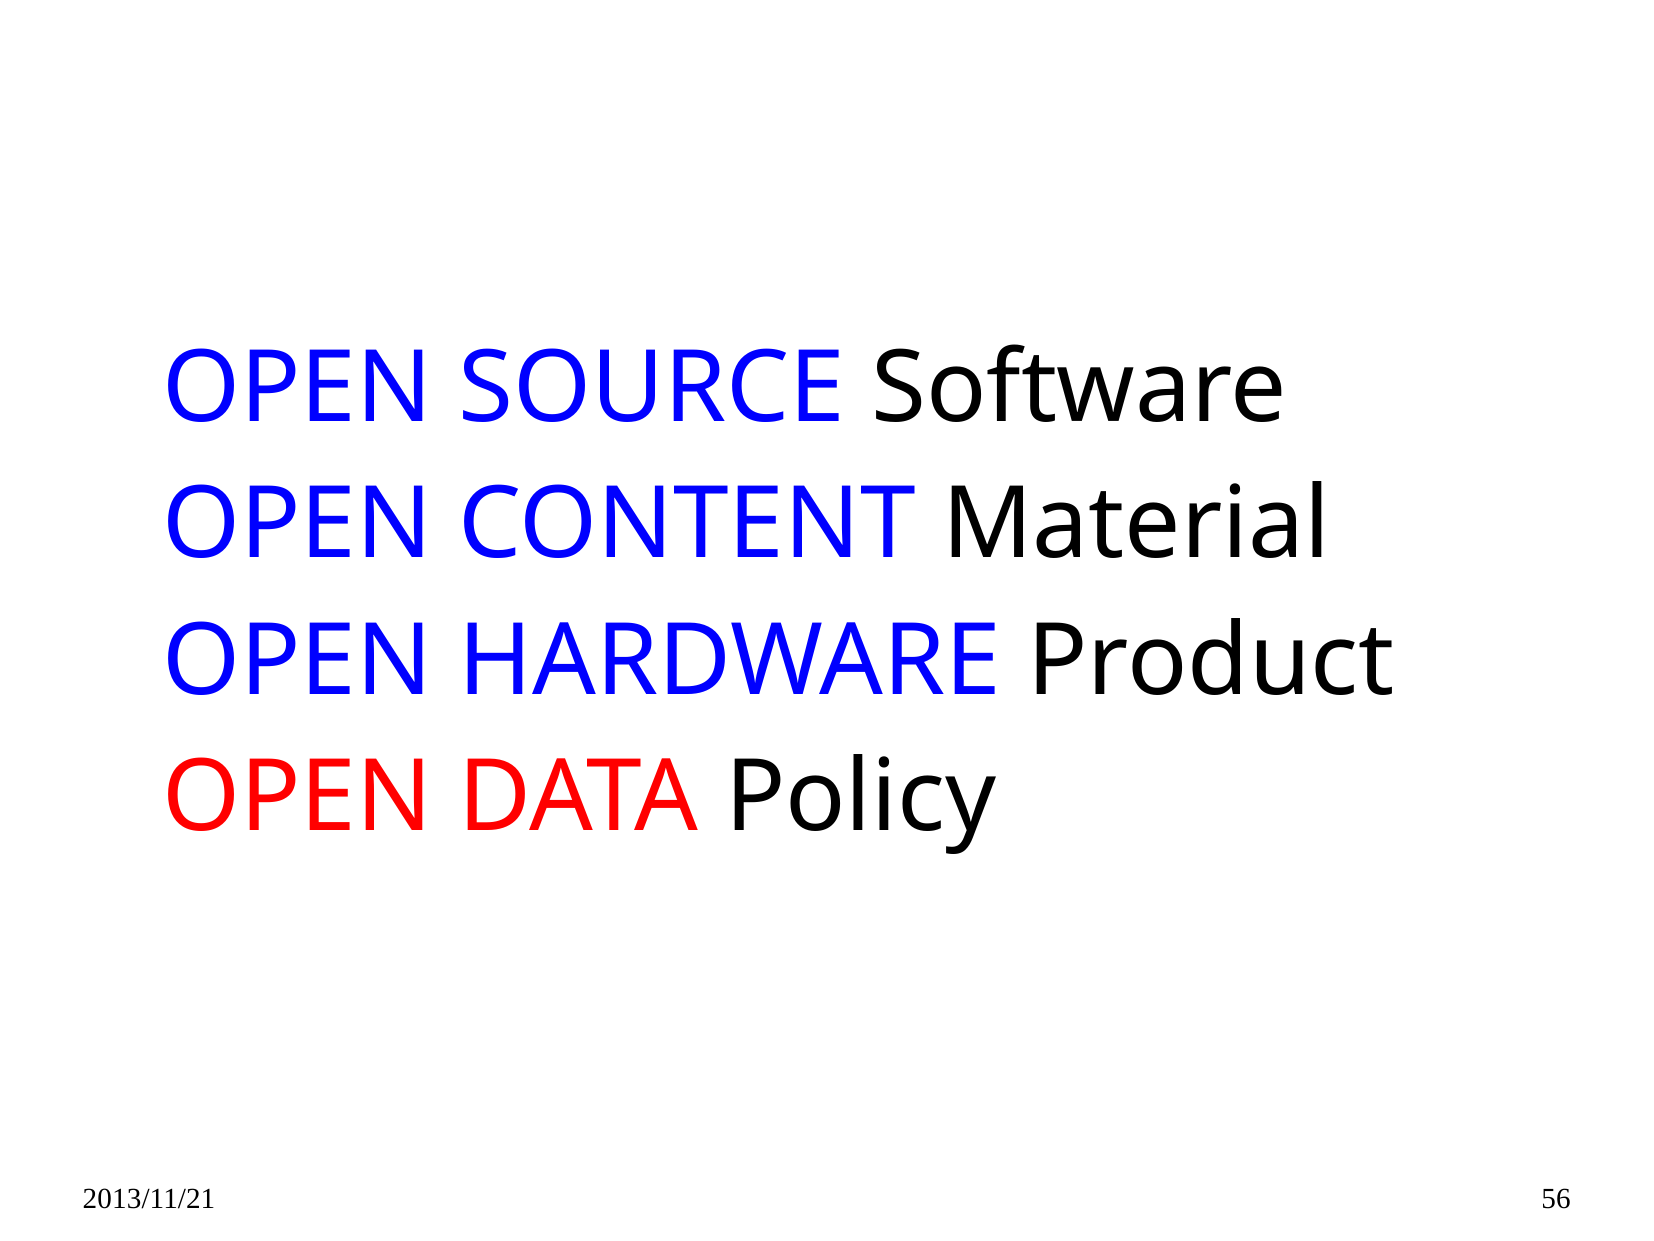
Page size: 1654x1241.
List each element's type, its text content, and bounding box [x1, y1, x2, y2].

text_box OPEN SOURCE Software OPEN CONTENT Material OPEN HARDWARE Product OPEN DATA Policy [147, 307, 1506, 792]
